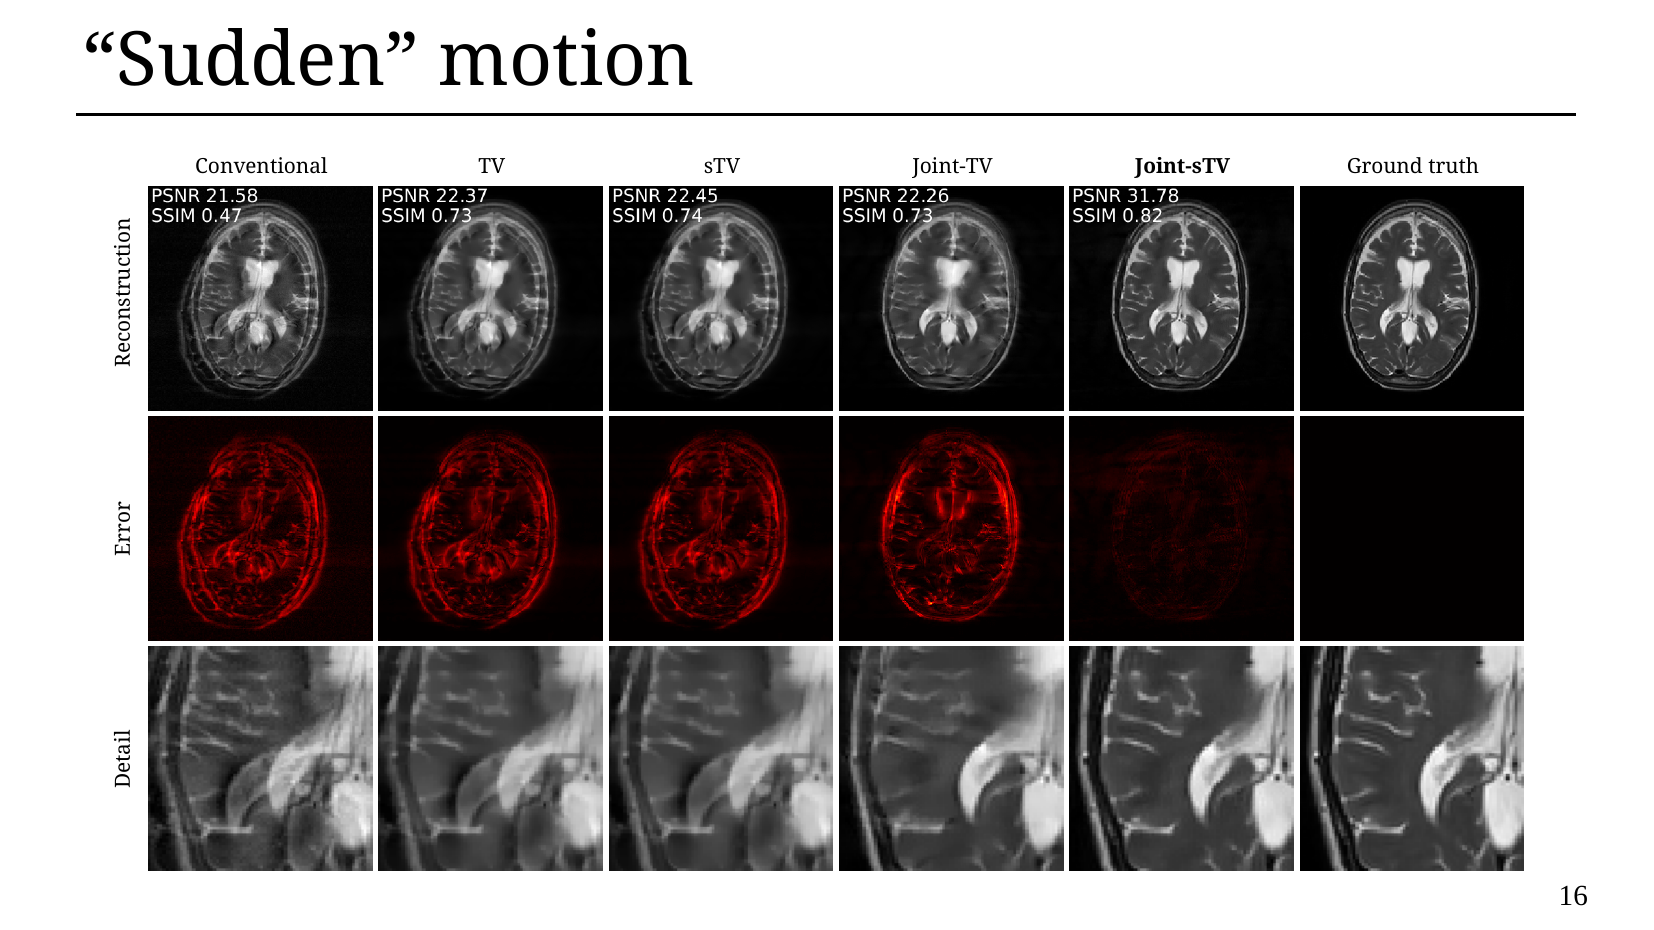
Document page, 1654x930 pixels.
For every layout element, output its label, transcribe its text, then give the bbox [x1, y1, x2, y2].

picture [609, 186, 833, 411]
picture [1069, 646, 1294, 871]
text_box Joint-TV [847, 144, 1058, 184]
text_box TV [386, 144, 597, 184]
text_box Joint-sTV [1077, 144, 1288, 184]
text_box Conventional [156, 144, 367, 184]
text_box Detail [100, 654, 140, 865]
picture [148, 416, 373, 641]
picture [148, 186, 373, 411]
picture [609, 416, 833, 641]
picture [839, 646, 1064, 871]
text_box Ground truth [1307, 144, 1518, 184]
picture [1300, 186, 1524, 411]
picture [1069, 416, 1294, 641]
picture [1069, 186, 1294, 411]
picture [1300, 646, 1524, 871]
picture [378, 186, 603, 411]
title “Sudden” motion [82, 7, 1571, 105]
picture [839, 186, 1064, 411]
picture [378, 416, 603, 641]
picture [1300, 416, 1524, 641]
picture [378, 646, 603, 871]
picture [839, 416, 1064, 641]
text_box sTV [617, 144, 828, 184]
text_box Reconstruction [100, 187, 140, 398]
picture [148, 646, 373, 871]
text_box Error [100, 423, 140, 634]
picture [609, 646, 833, 871]
